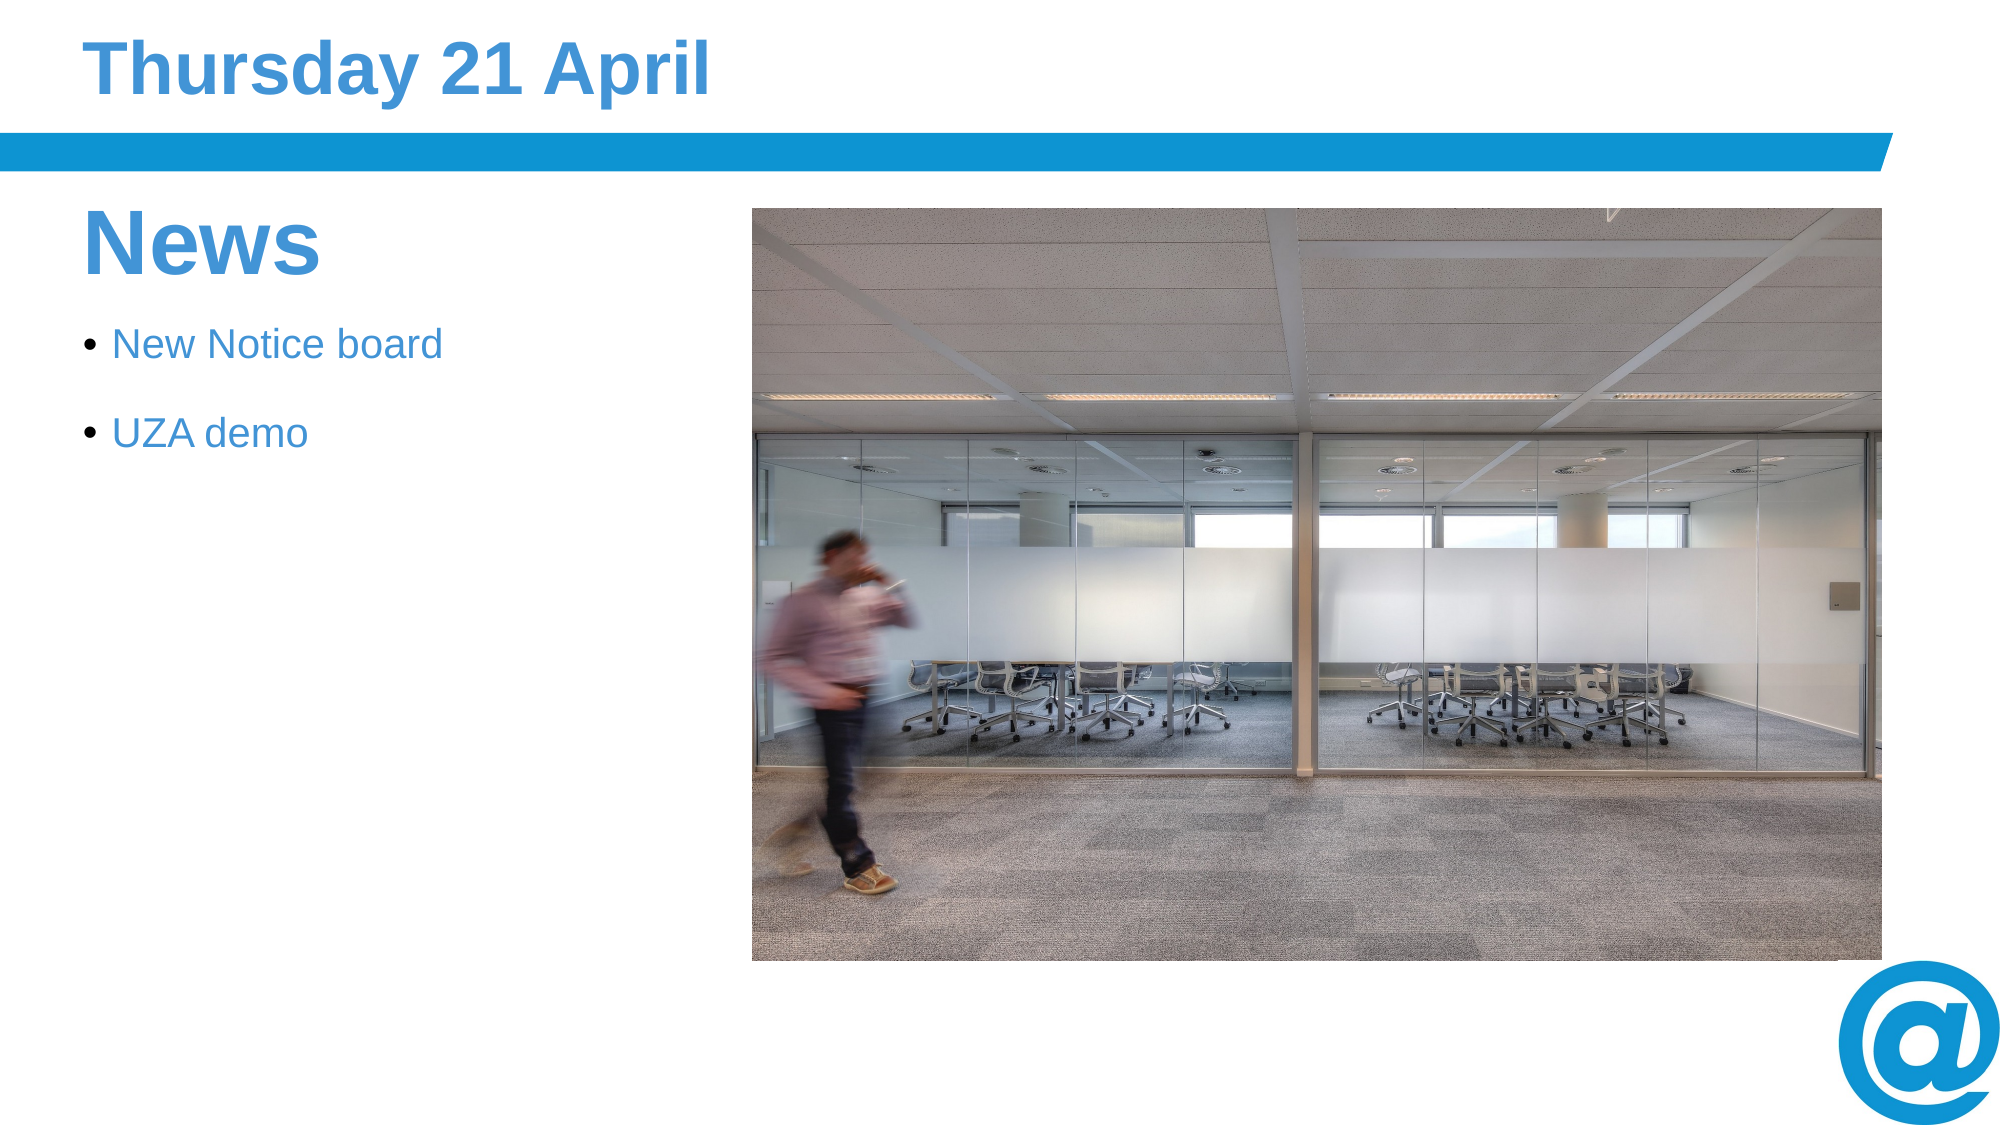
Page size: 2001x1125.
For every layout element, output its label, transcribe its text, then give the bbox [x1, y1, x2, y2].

picture [1900, 1025, 1939, 1066]
picture [1863, 981, 2000, 1125]
title Thursday 21 April [67, 0, 1793, 142]
text_box New Notice board UZA demo [67, 317, 738, 1029]
text_box News [67, 174, 738, 317]
picture [752, 208, 2000, 1125]
